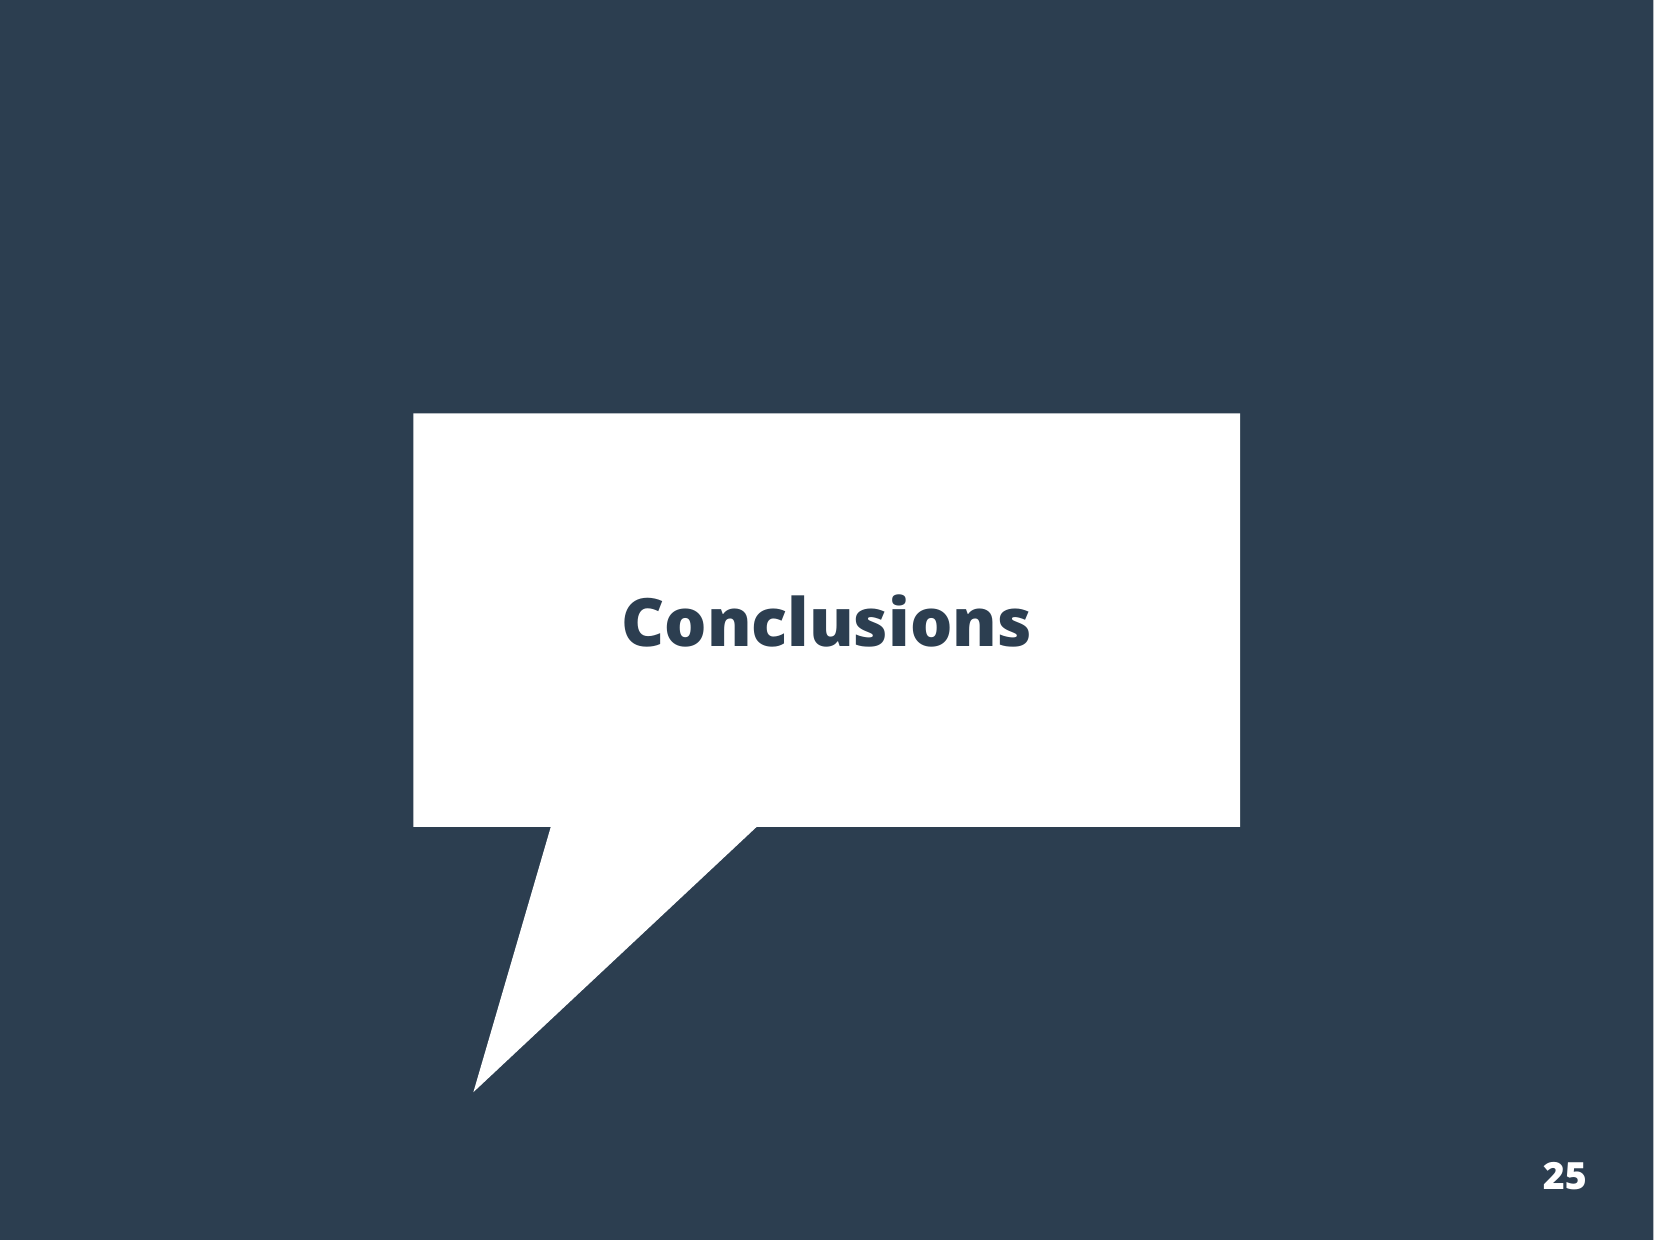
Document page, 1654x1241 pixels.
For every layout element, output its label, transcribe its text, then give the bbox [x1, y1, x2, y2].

title Conclusions [442, 442, 1211, 798]
